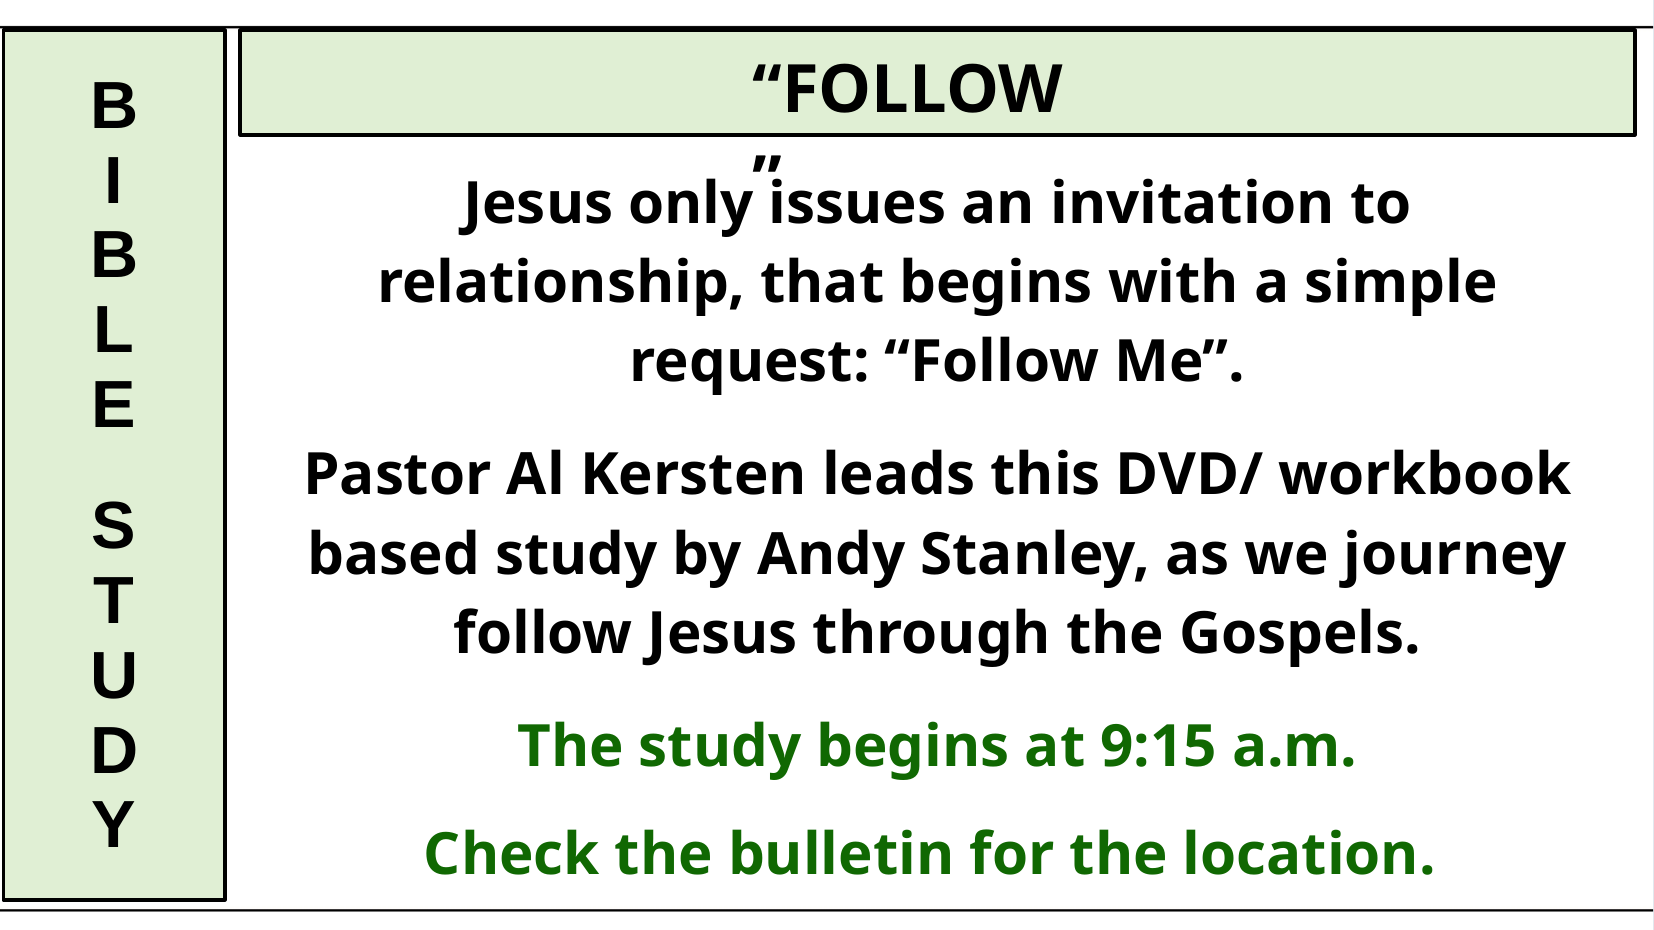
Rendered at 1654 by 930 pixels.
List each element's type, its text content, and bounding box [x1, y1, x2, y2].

text_box “FOLLOW” [737, 34, 1103, 138]
text_box B I B L E S T U D Y [3, 29, 226, 901]
text_box [240, 29, 1636, 135]
picture [0, 0, 1654, 930]
text_box Jesus only issues an invitation to relationship, that begins with a simple request: “Follow Me”. Pastor Al Kersten leads this DVD/ workbook based study by Andy Stanley, as we journey follow Jesus through the Gospels. The study begins at 9:15 a.m. Check the bulletin for the location. [270, 153, 1606, 804]
